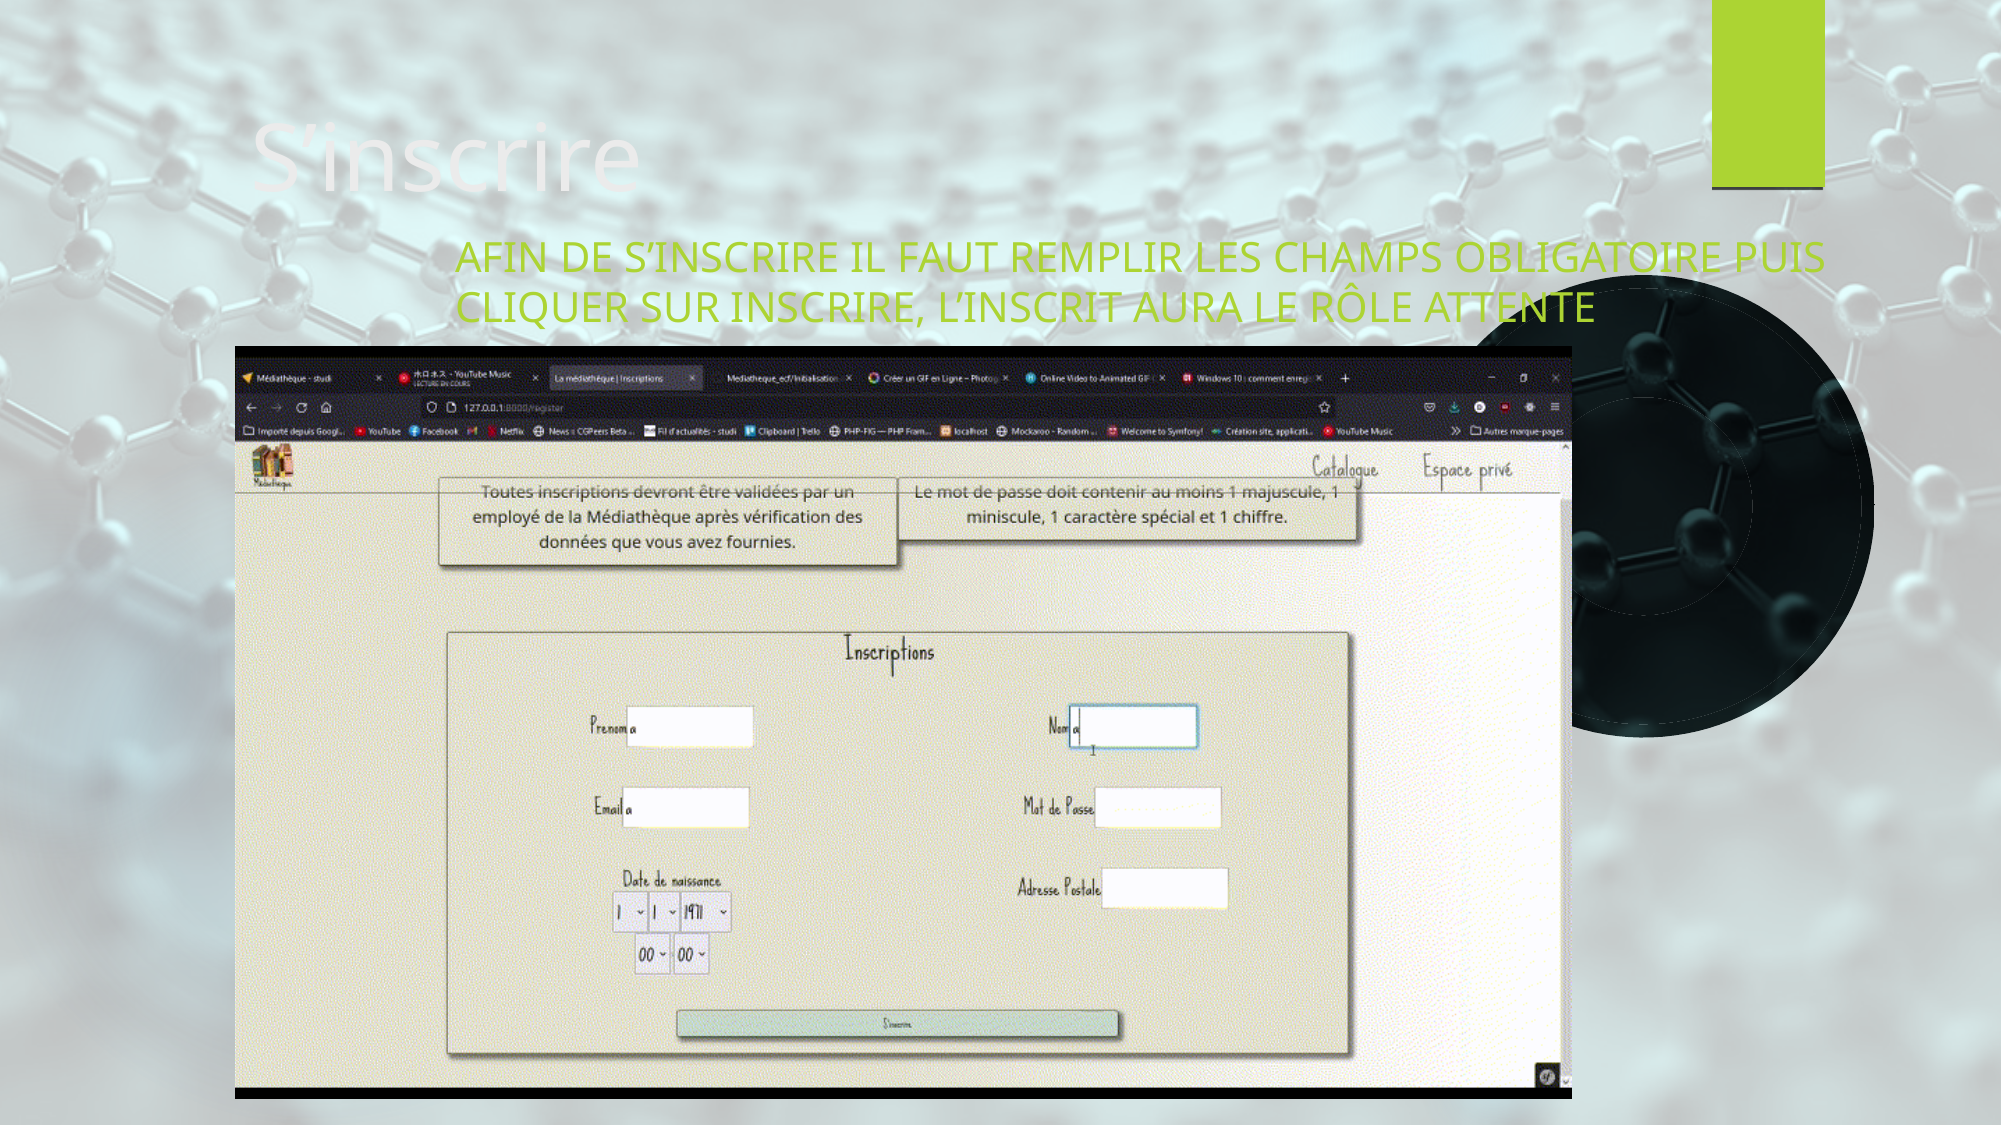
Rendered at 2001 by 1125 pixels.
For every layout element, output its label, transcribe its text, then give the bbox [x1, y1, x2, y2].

subtitle Afin de s’inscrire il faut remplir les champs obligatoire puis cliquer sur inscrire, l’inscrit aura le rôle attente [440, 223, 1888, 365]
title S’inscrire [235, 90, 1594, 215]
text_box [1712, 0, 1825, 187]
picture [0, 0, 2000, 1125]
